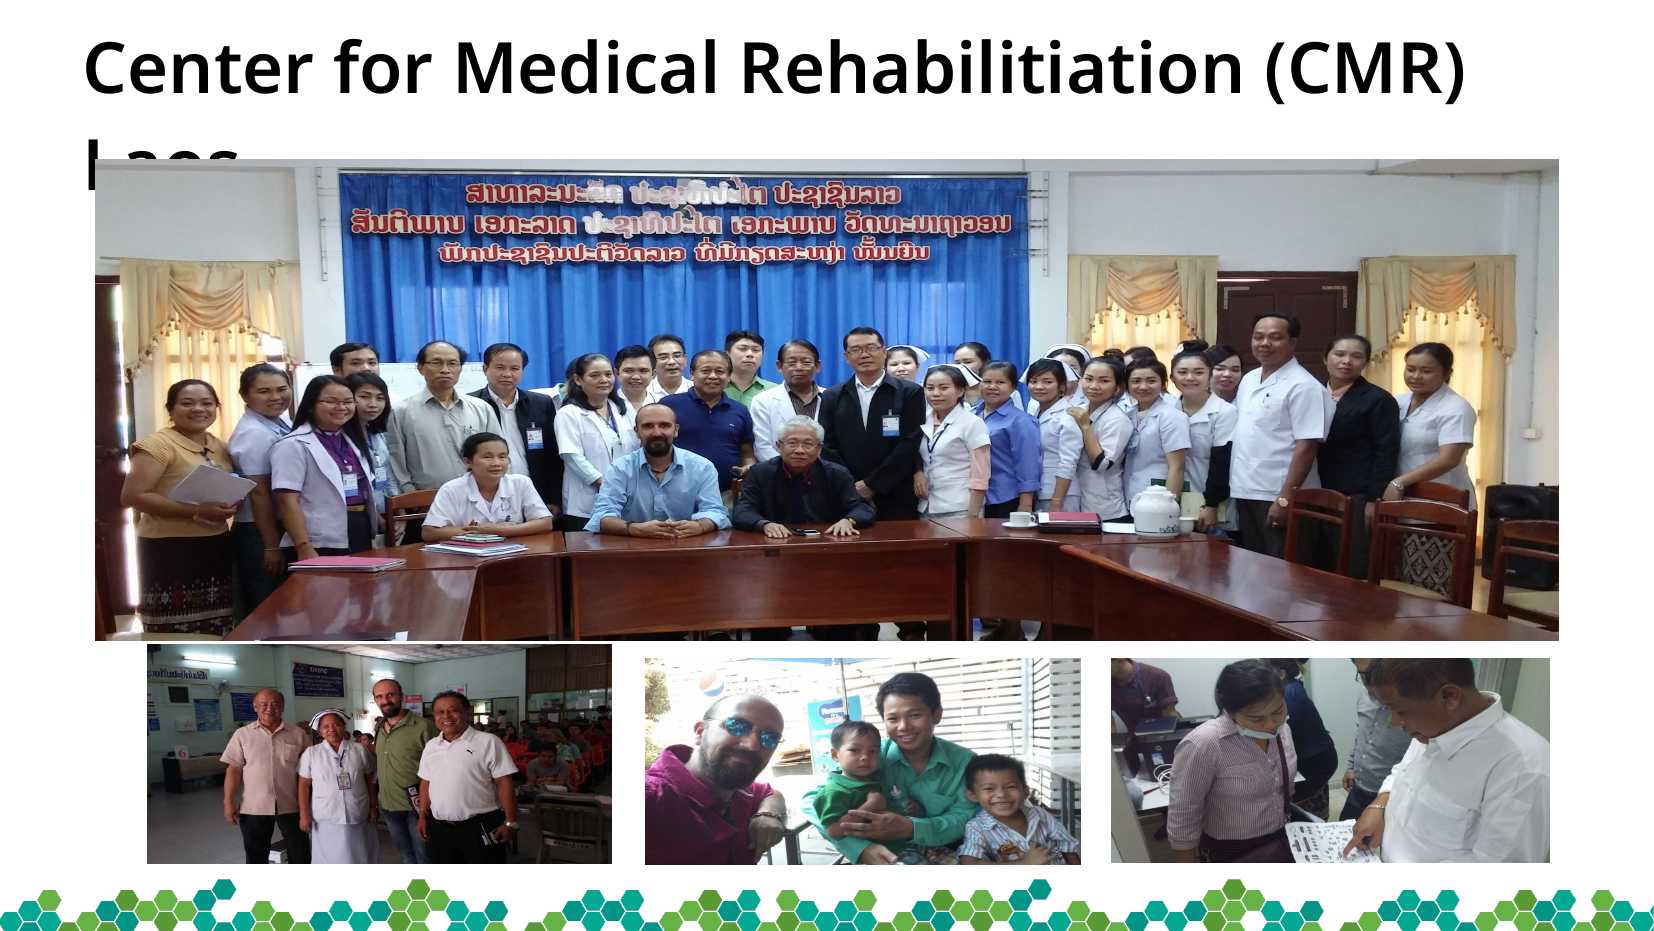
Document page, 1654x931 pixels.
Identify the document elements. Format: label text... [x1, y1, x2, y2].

picture [147, 644, 612, 864]
picture [95, 159, 1559, 641]
picture [0, 871, 1654, 931]
title Center for Medical Rehabilitiation (CMR) Laos [82, 37, 1571, 193]
picture [1111, 658, 1550, 863]
picture [645, 658, 1081, 865]
